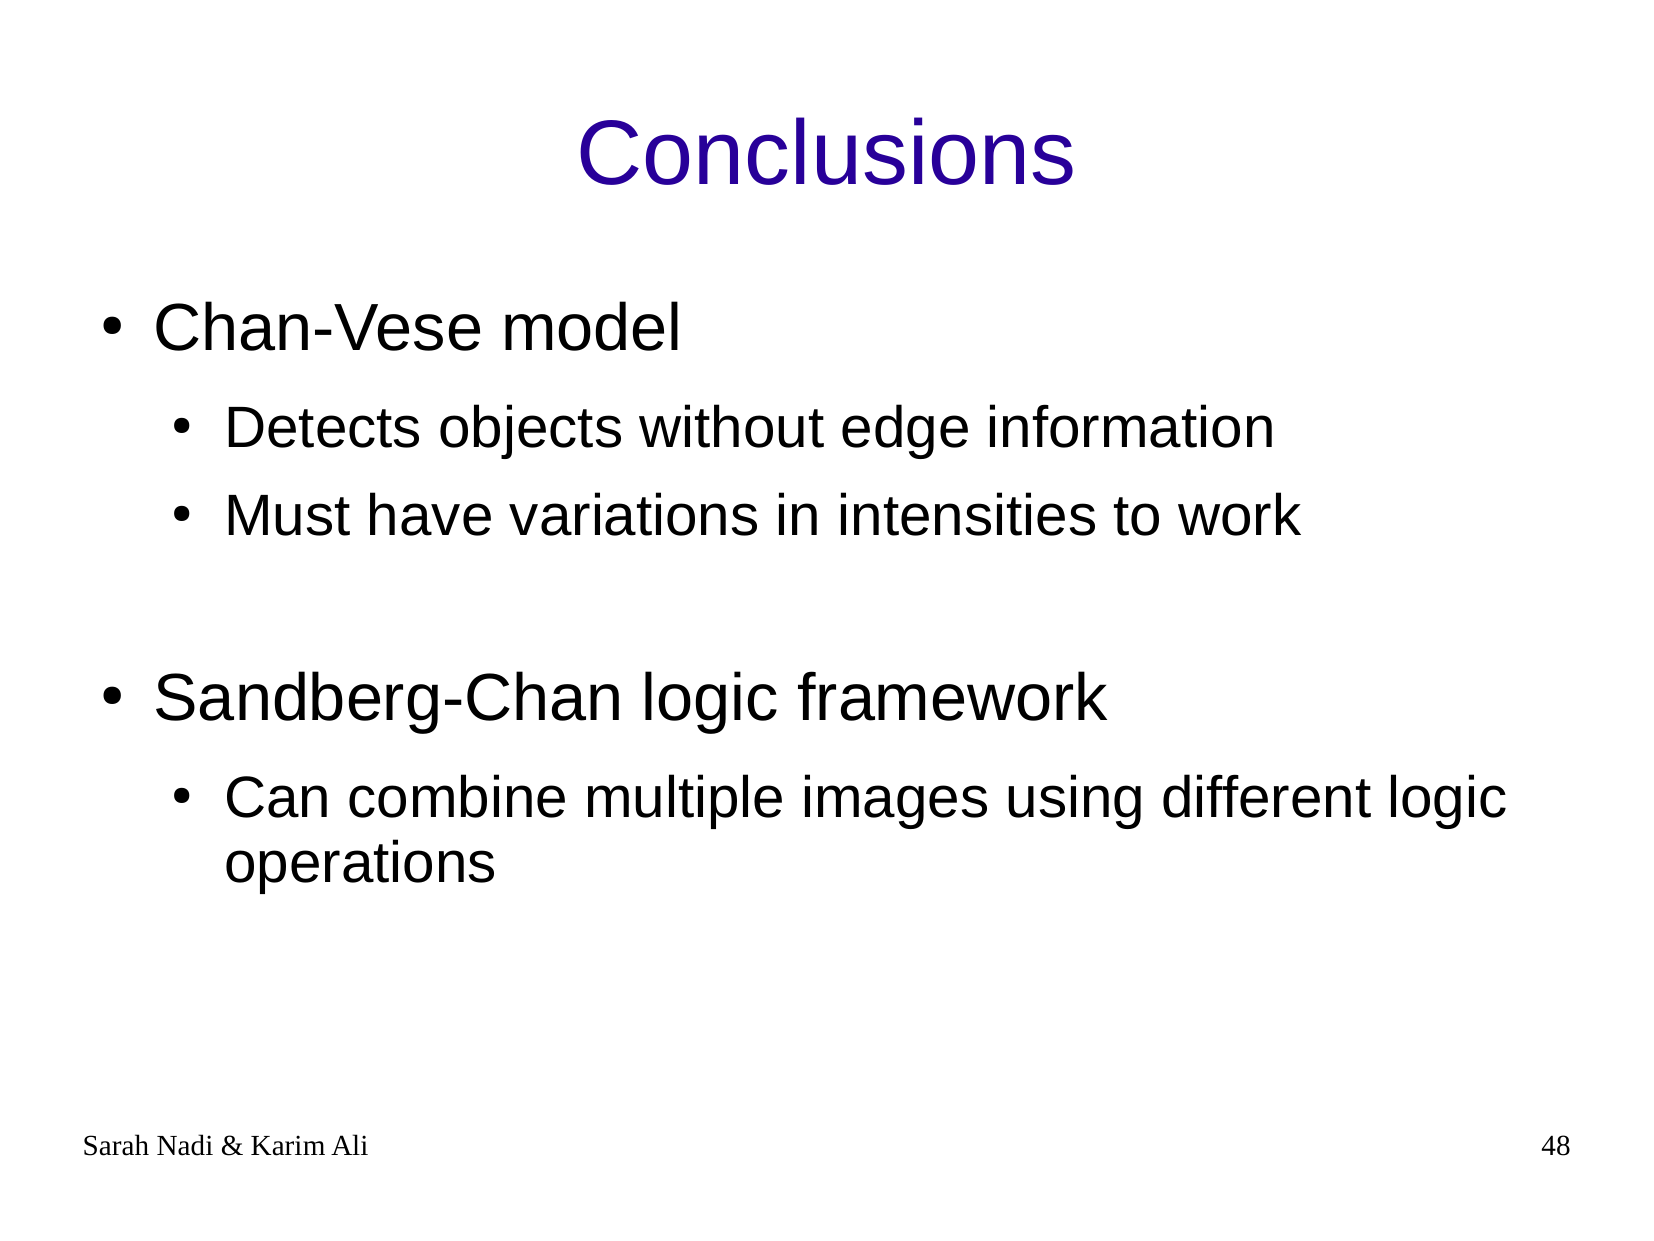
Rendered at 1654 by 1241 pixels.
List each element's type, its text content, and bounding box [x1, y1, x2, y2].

title Conclusions [82, 56, 1571, 250]
list Chan-Vese model Detects objects without edge information Must have variations in intensities to work Sandberg-Chan logic framework Can combine multiple images using different logic operations [82, 290, 1571, 1109]
